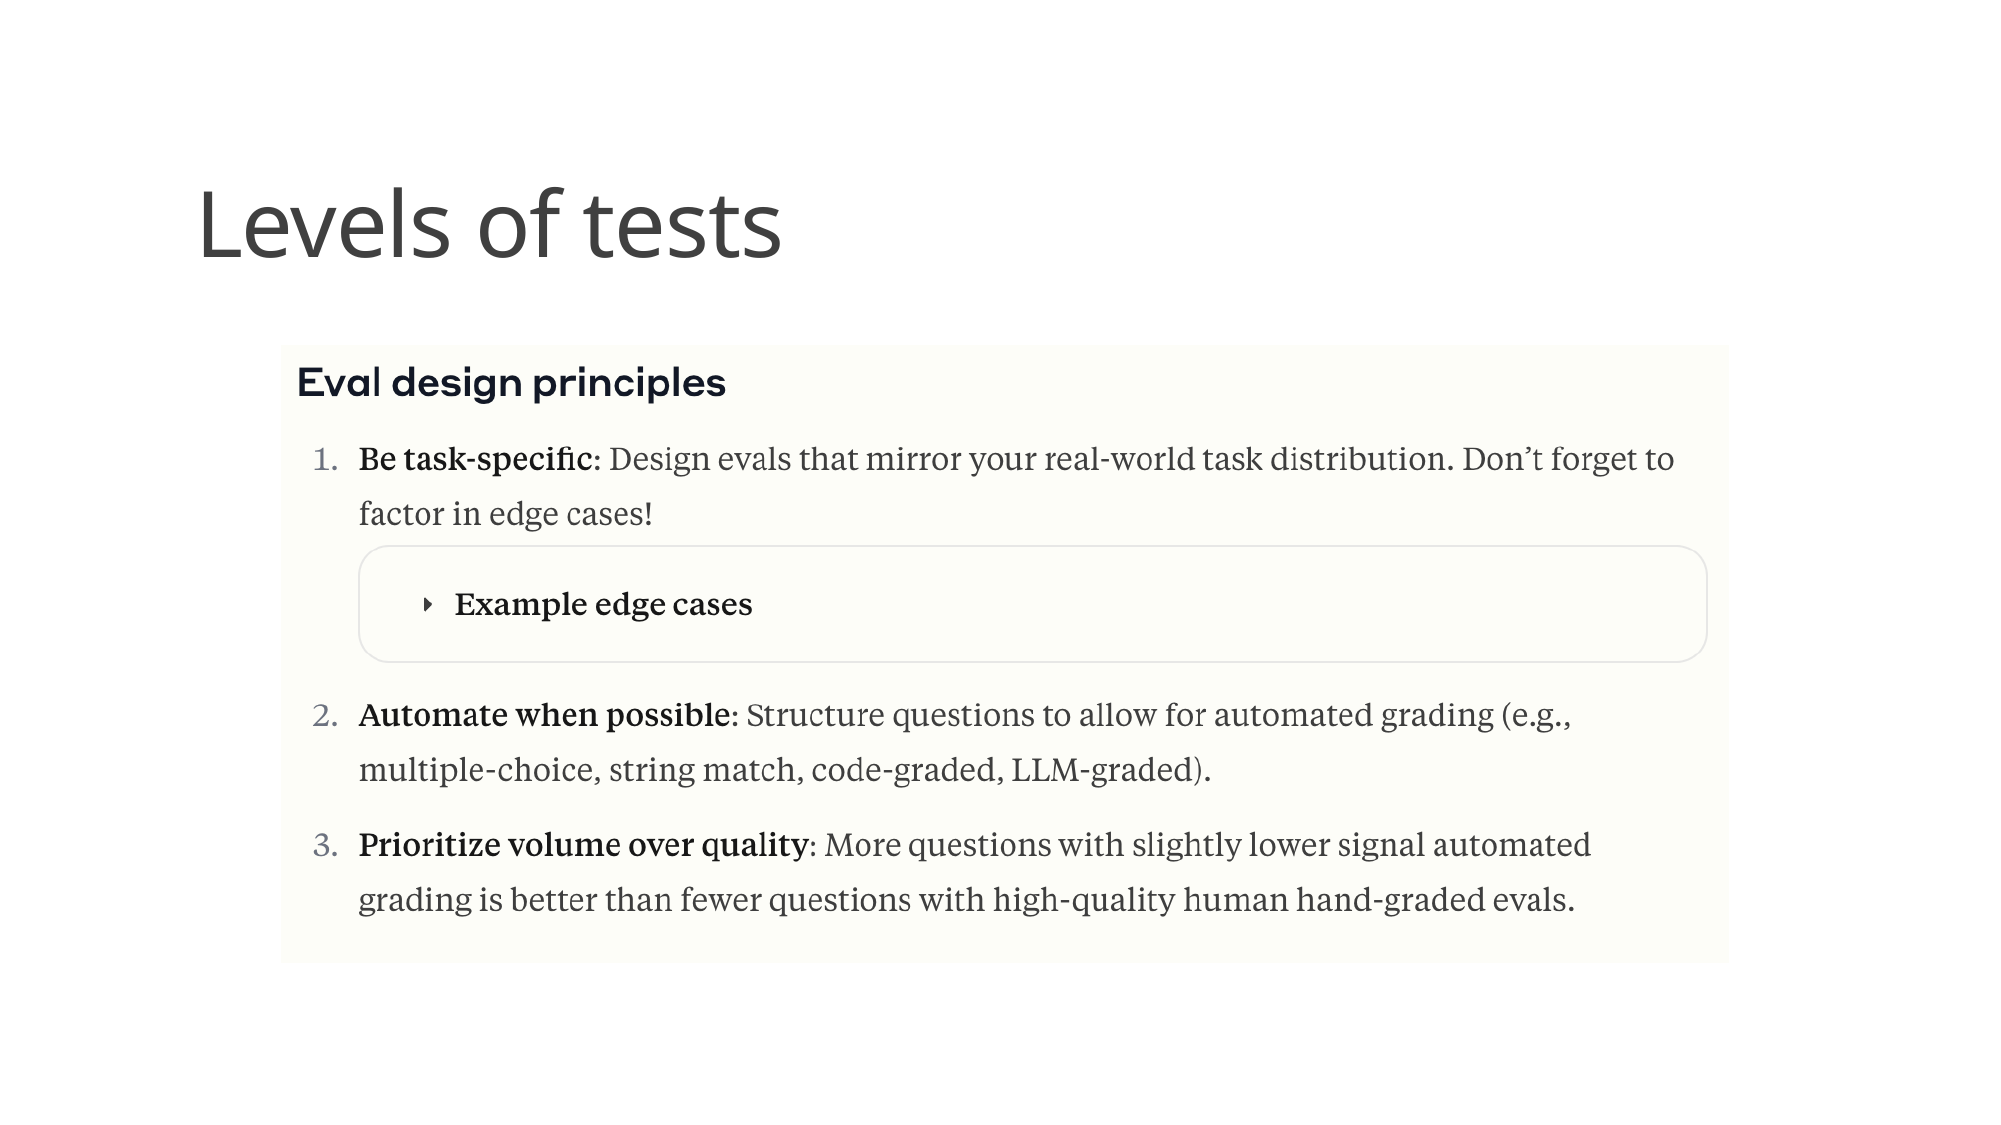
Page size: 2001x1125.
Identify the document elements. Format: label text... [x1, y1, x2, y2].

title Levels of tests [180, 47, 1831, 286]
picture [281, 345, 1729, 963]
